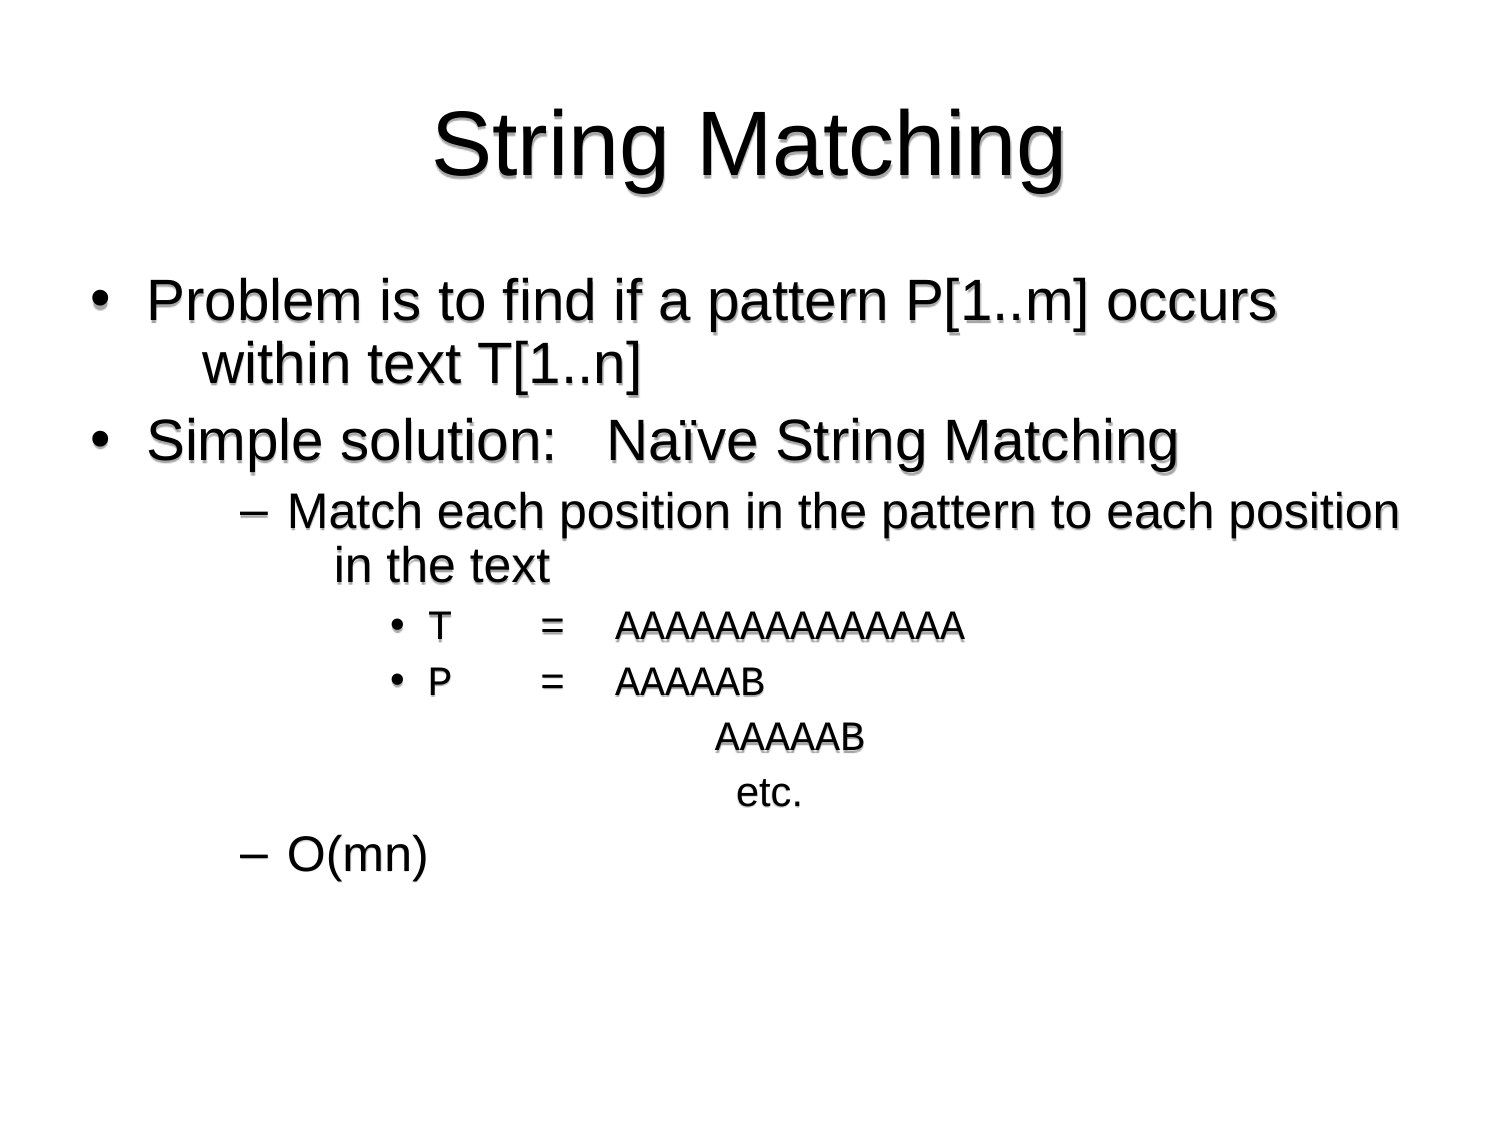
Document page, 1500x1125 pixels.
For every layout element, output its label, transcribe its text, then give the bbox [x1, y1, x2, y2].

title String Matching [75, 45, 1426, 233]
list Problem is to find if a pattern P[1..m] occurs within text T[1..n] Simple solution: Naïve String Matching Match each position in the pattern to each position in the text T = AAAAAAAAAAAAAA P = AAAAAB AAAAAB etc. O(mn) [75, 262, 1426, 1005]
